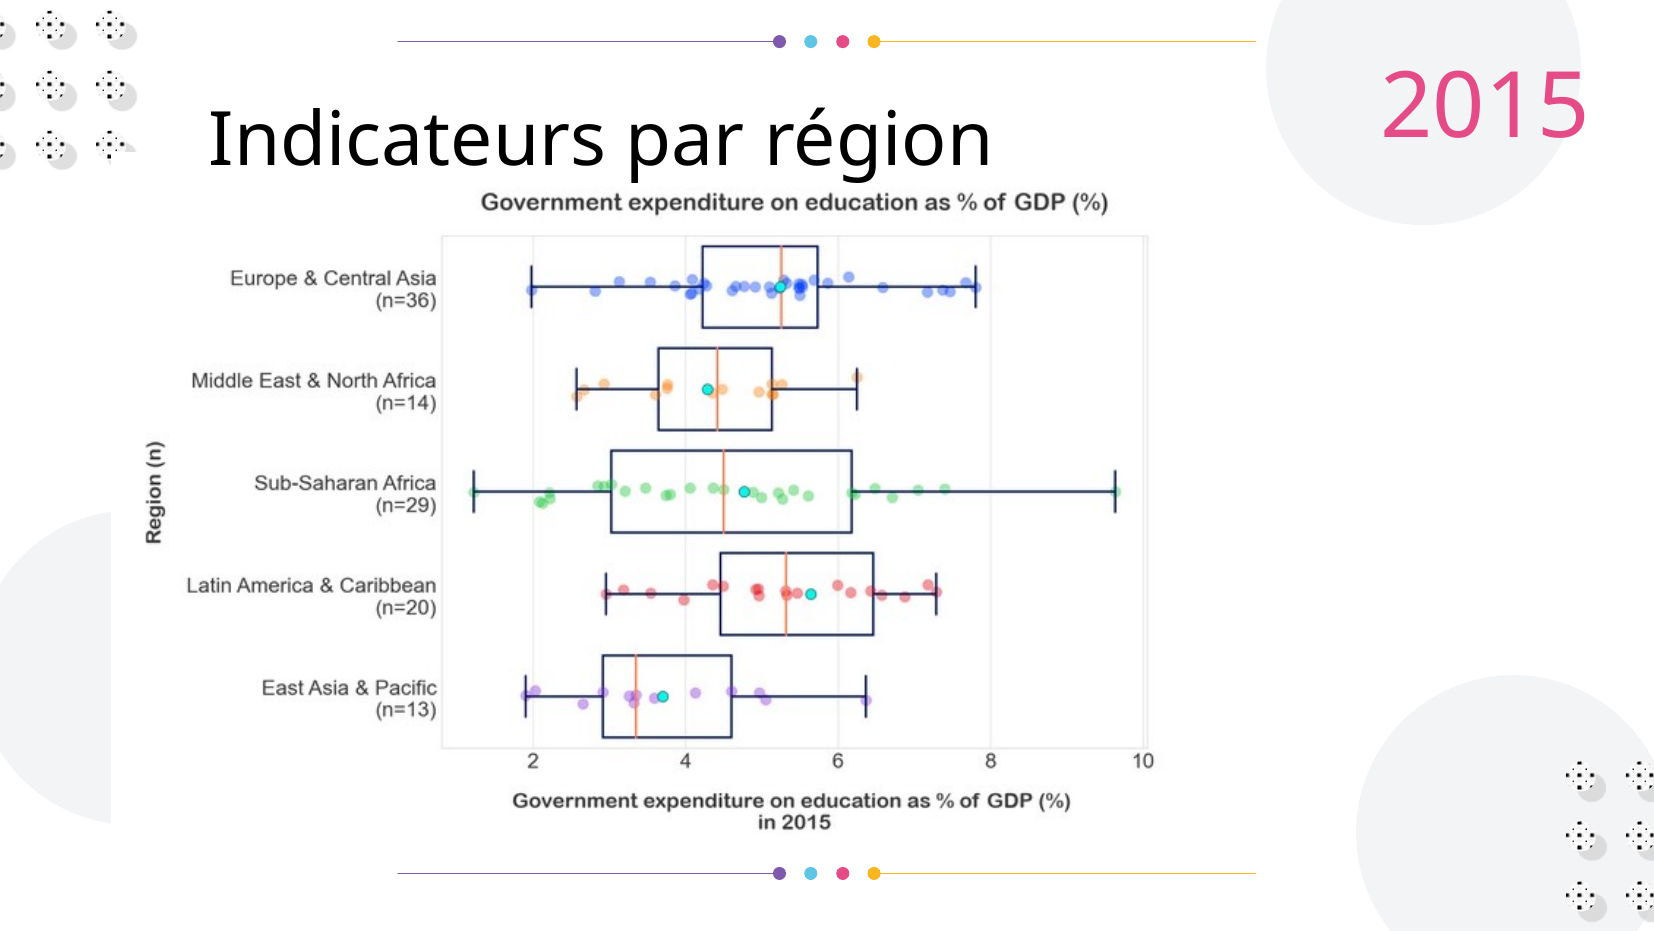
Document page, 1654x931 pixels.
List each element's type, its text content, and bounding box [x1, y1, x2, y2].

picture [0, 13, 6, 38]
picture [1565, 881, 1596, 912]
picture [35, 10, 66, 41]
picture [1625, 881, 1654, 912]
picture [1565, 821, 1596, 852]
picture [0, 133, 7, 158]
picture [95, 70, 126, 101]
text_box [867, 35, 881, 49]
picture [35, 130, 67, 161]
text_box [804, 35, 818, 49]
text_box [804, 866, 818, 881]
text_box [836, 866, 850, 881]
picture [35, 70, 66, 101]
picture [1625, 821, 1654, 852]
text_box Indicateurs par région [194, 78, 1556, 168]
picture [1565, 761, 1596, 792]
text_box 2015 [1365, 32, 1616, 140]
picture [1625, 761, 1654, 792]
text_box [867, 866, 881, 881]
picture [95, 10, 126, 41]
text_box [836, 35, 850, 49]
picture [0, 73, 6, 98]
text_box [772, 35, 787, 49]
text_box [772, 866, 787, 881]
picture [95, 130, 1206, 855]
